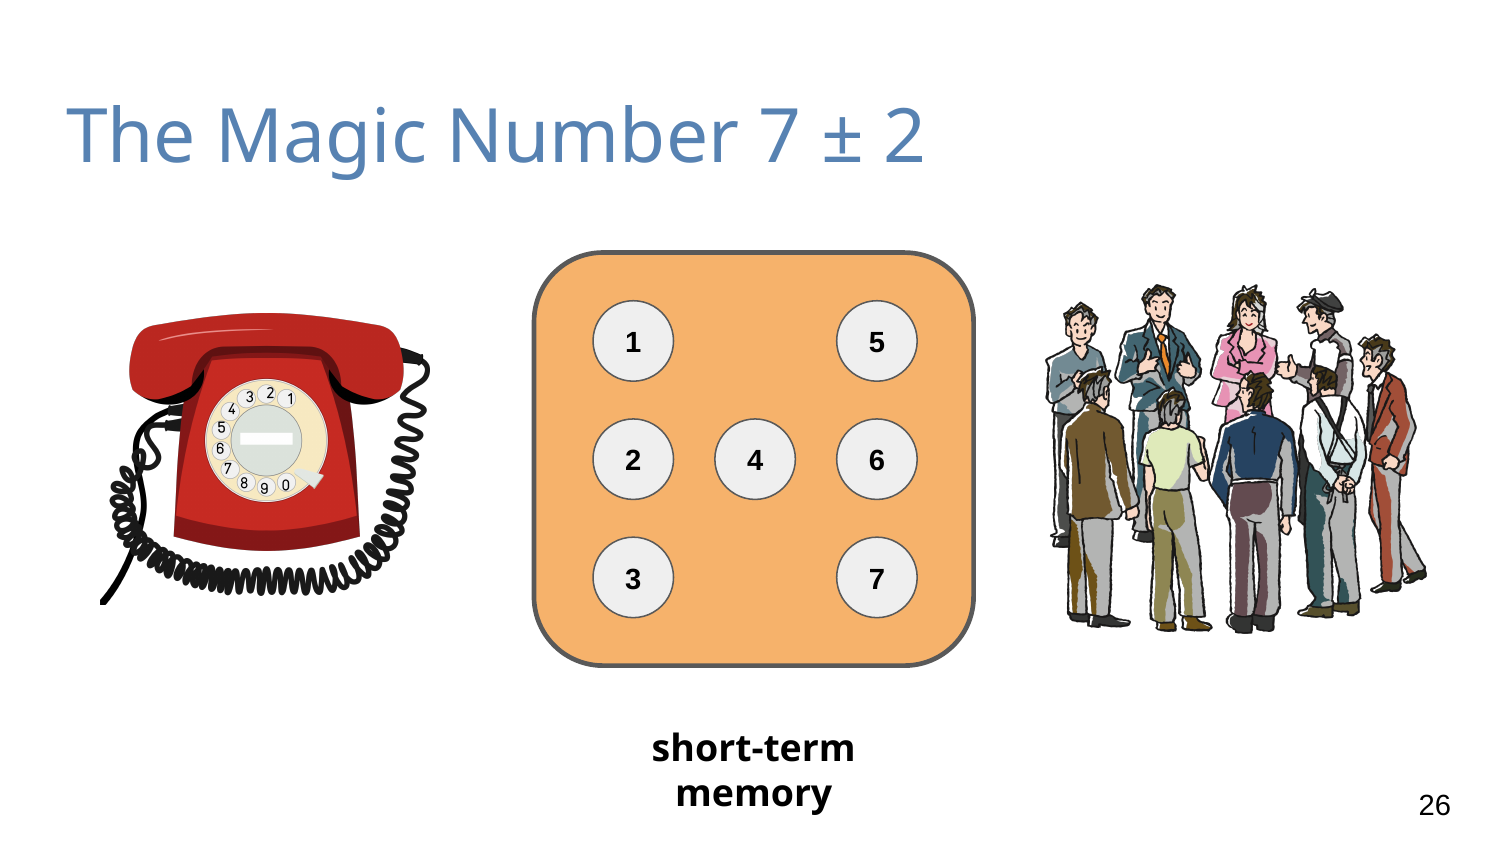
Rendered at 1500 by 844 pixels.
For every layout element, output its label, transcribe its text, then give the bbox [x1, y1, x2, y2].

text_box [533, 252, 974, 666]
text_box 3 [593, 537, 674, 618]
text_box 1 [593, 300, 674, 382]
title The Magic Number 7 ± 2 [51, 72, 1449, 189]
text_box 7 [836, 537, 918, 618]
picture [100, 313, 430, 605]
text_box 6 [836, 418, 918, 500]
text_box short-term memory [555, 709, 953, 790]
text_box 5 [836, 300, 918, 382]
text_box 4 [714, 418, 796, 500]
text_box 2 [593, 418, 674, 500]
picture [1045, 284, 1427, 634]
